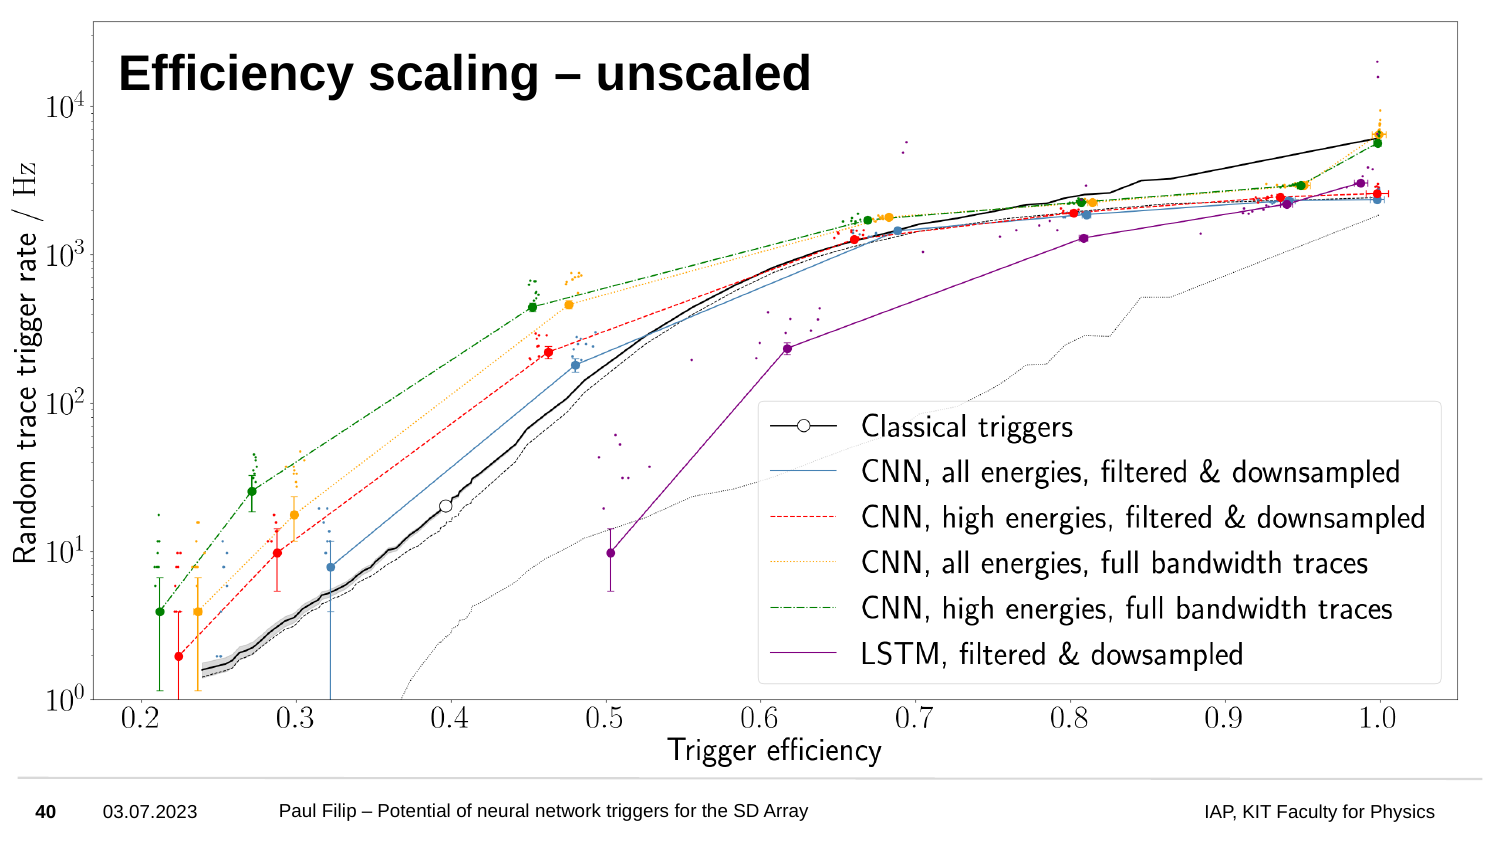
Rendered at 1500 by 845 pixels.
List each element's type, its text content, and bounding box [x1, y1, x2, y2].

title Efficiency scaling – unscaled [118, 7, 1245, 102]
slide_number <number> [35, 778, 89, 844]
slide_number 03.07.2023 [102, 778, 272, 844]
picture [5, 16, 1463, 772]
